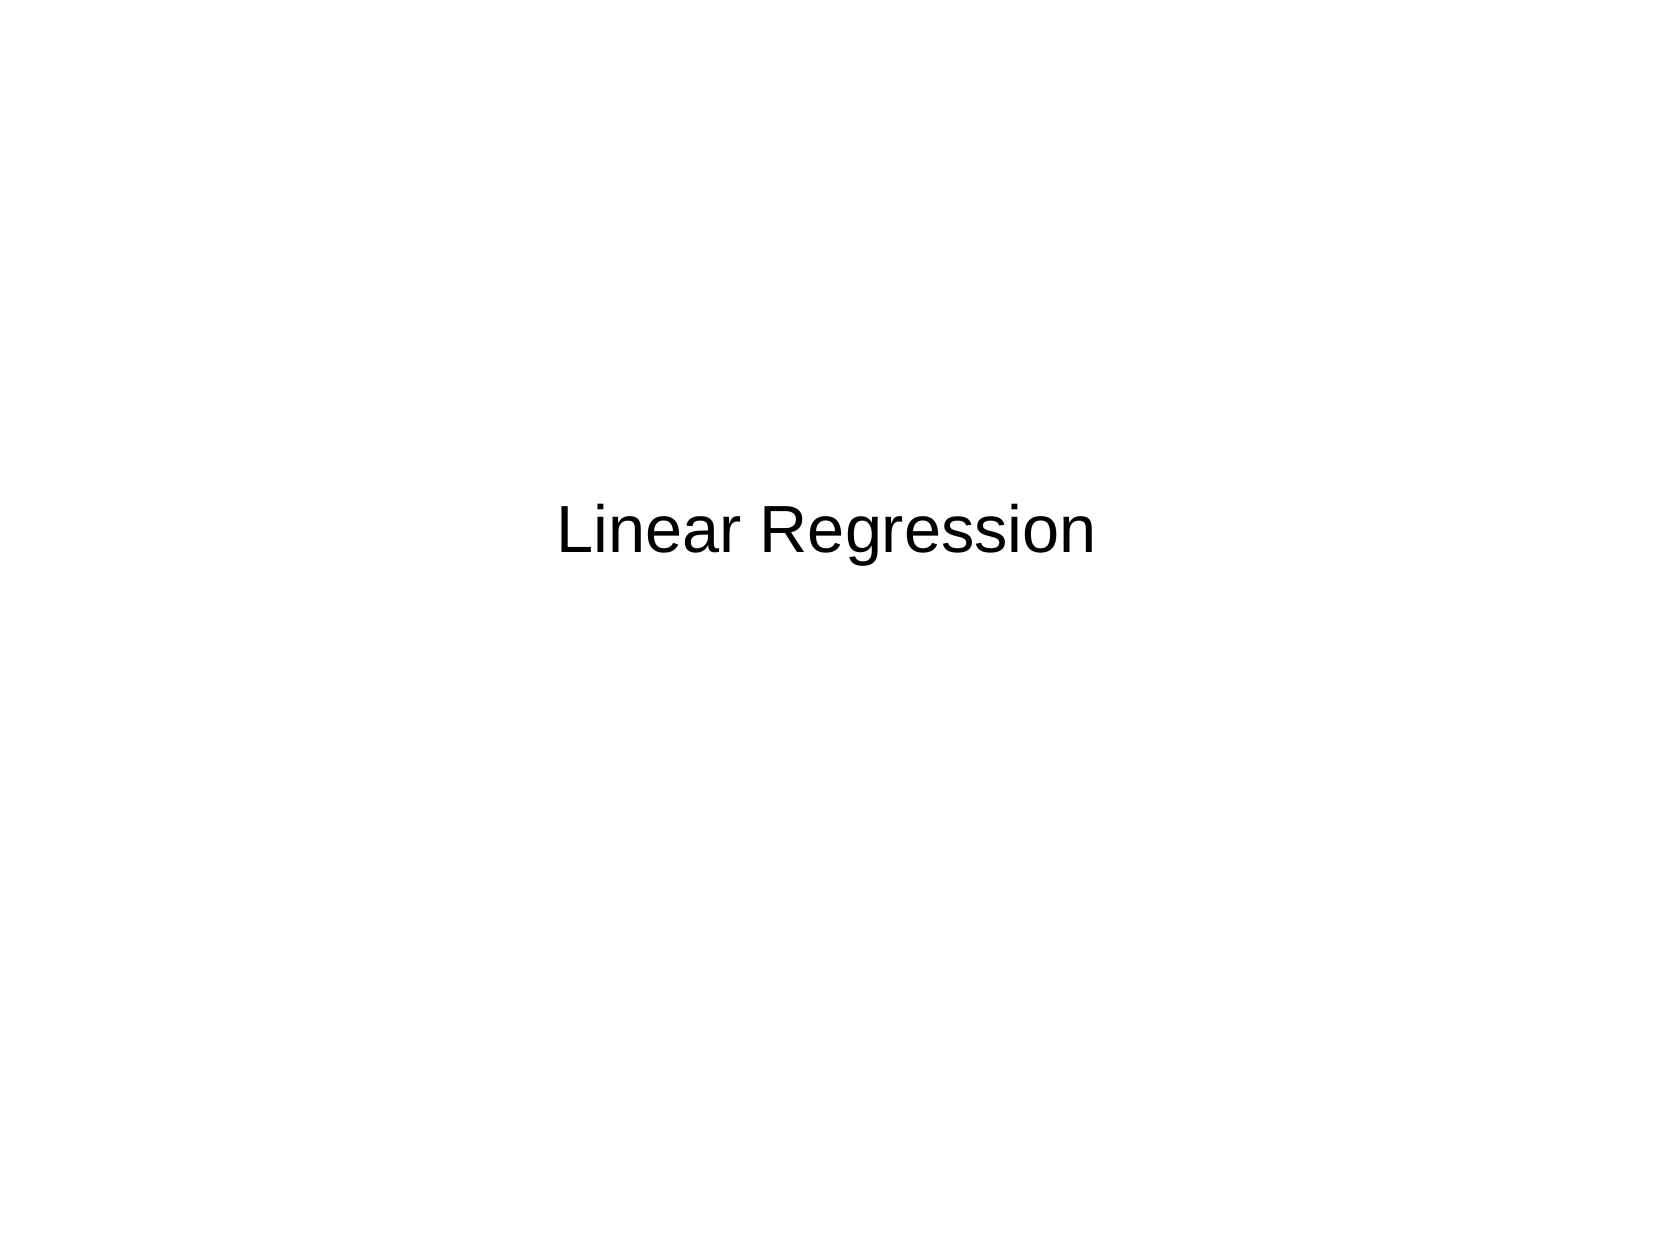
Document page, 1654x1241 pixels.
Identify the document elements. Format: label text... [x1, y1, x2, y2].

subtitle Linear Regression [82, 49, 1571, 1010]
